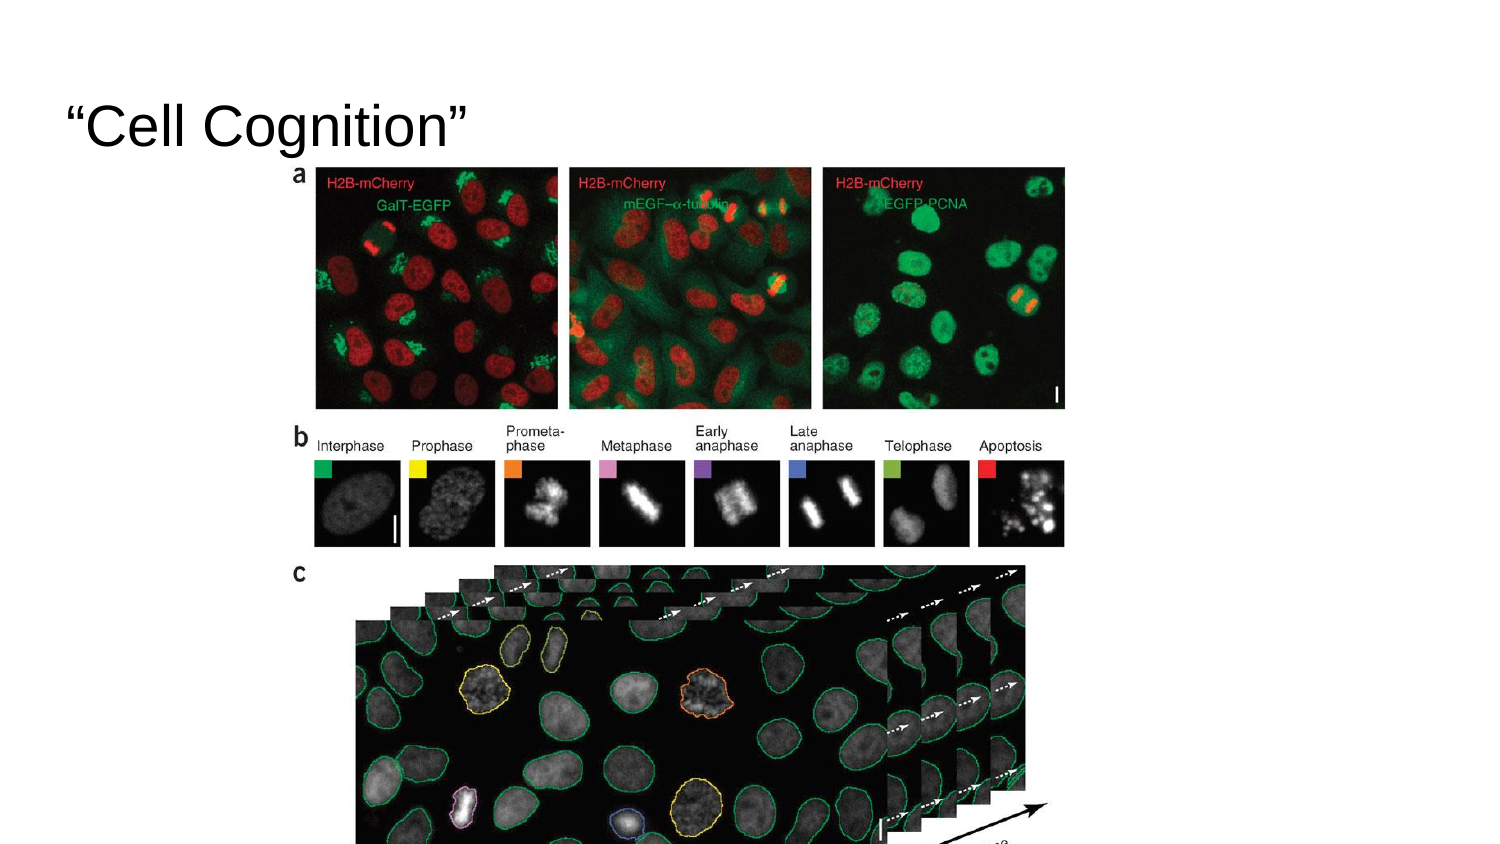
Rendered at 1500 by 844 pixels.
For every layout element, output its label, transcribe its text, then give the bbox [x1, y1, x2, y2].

picture [291, 167, 1066, 844]
title “Cell Cognition” [51, 72, 1449, 167]
